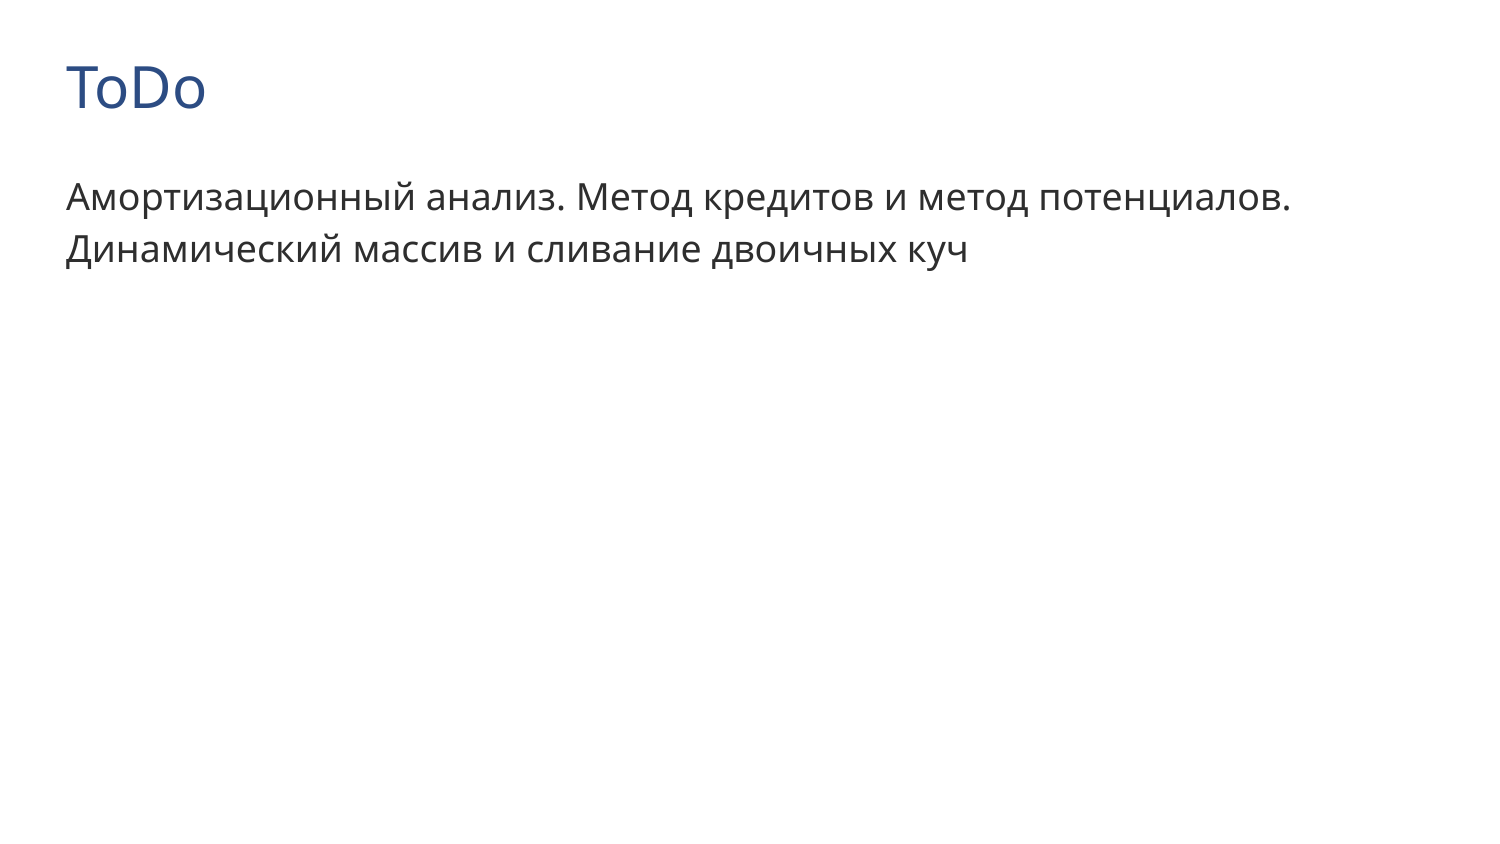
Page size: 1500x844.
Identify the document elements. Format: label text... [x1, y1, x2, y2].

title ToDo [51, 35, 1449, 130]
list Амортизационный анализ. Метод кредитов и метод потенциалов. Динамический массив и сливание двоичных куч [51, 151, 1449, 821]
